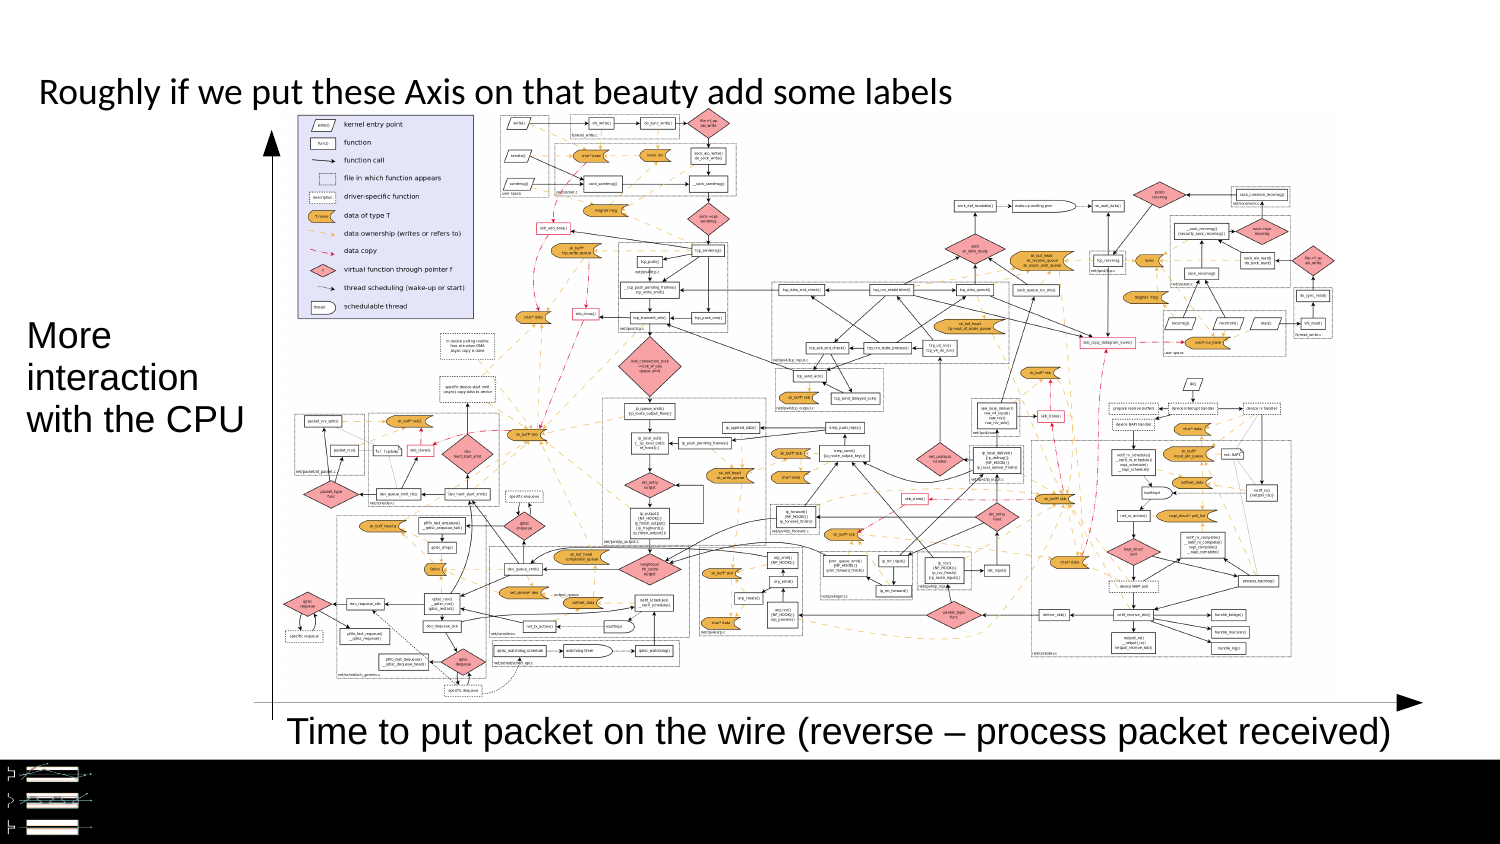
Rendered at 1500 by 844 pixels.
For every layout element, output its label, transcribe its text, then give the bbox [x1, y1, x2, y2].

picture [5, 761, 95, 837]
text_box More interaction with the CPU [11, 307, 260, 490]
picture [283, 108, 1335, 697]
title Roughly if we put these Axis on that beauty add some labels [38, 24, 1464, 166]
text_box Time to put packet on the wire (reverse – process packet received) [271, 703, 1453, 844]
